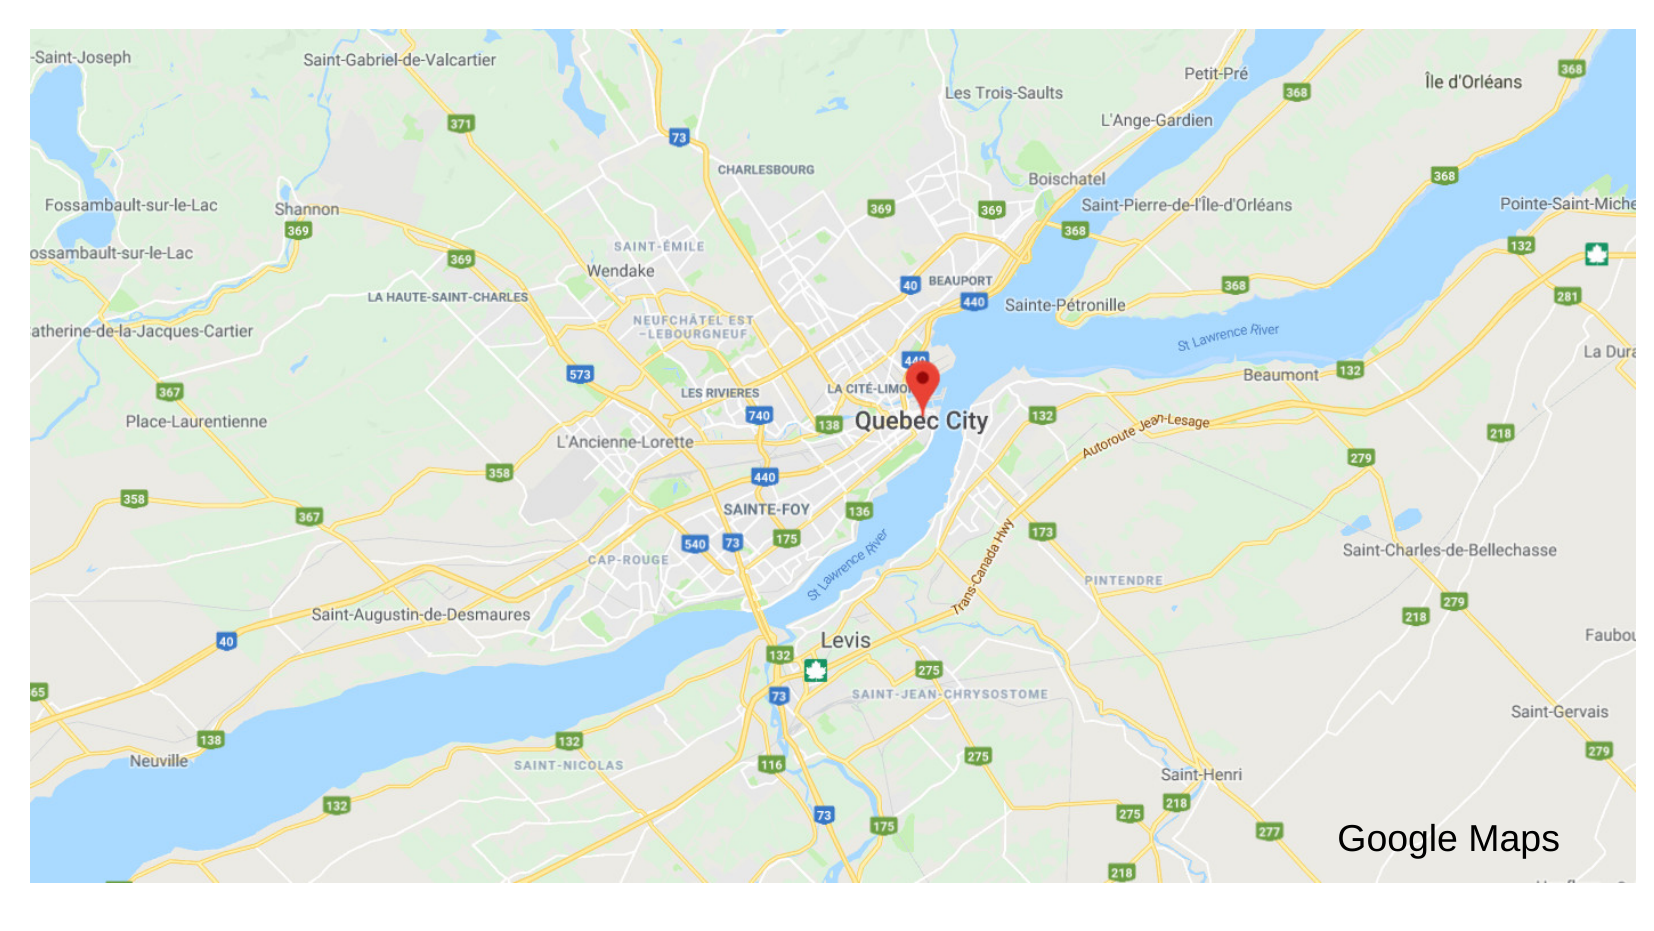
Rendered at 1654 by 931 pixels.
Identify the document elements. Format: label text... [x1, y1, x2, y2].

picture [30, 29, 1636, 883]
text_box Google Maps [1322, 810, 1576, 867]
